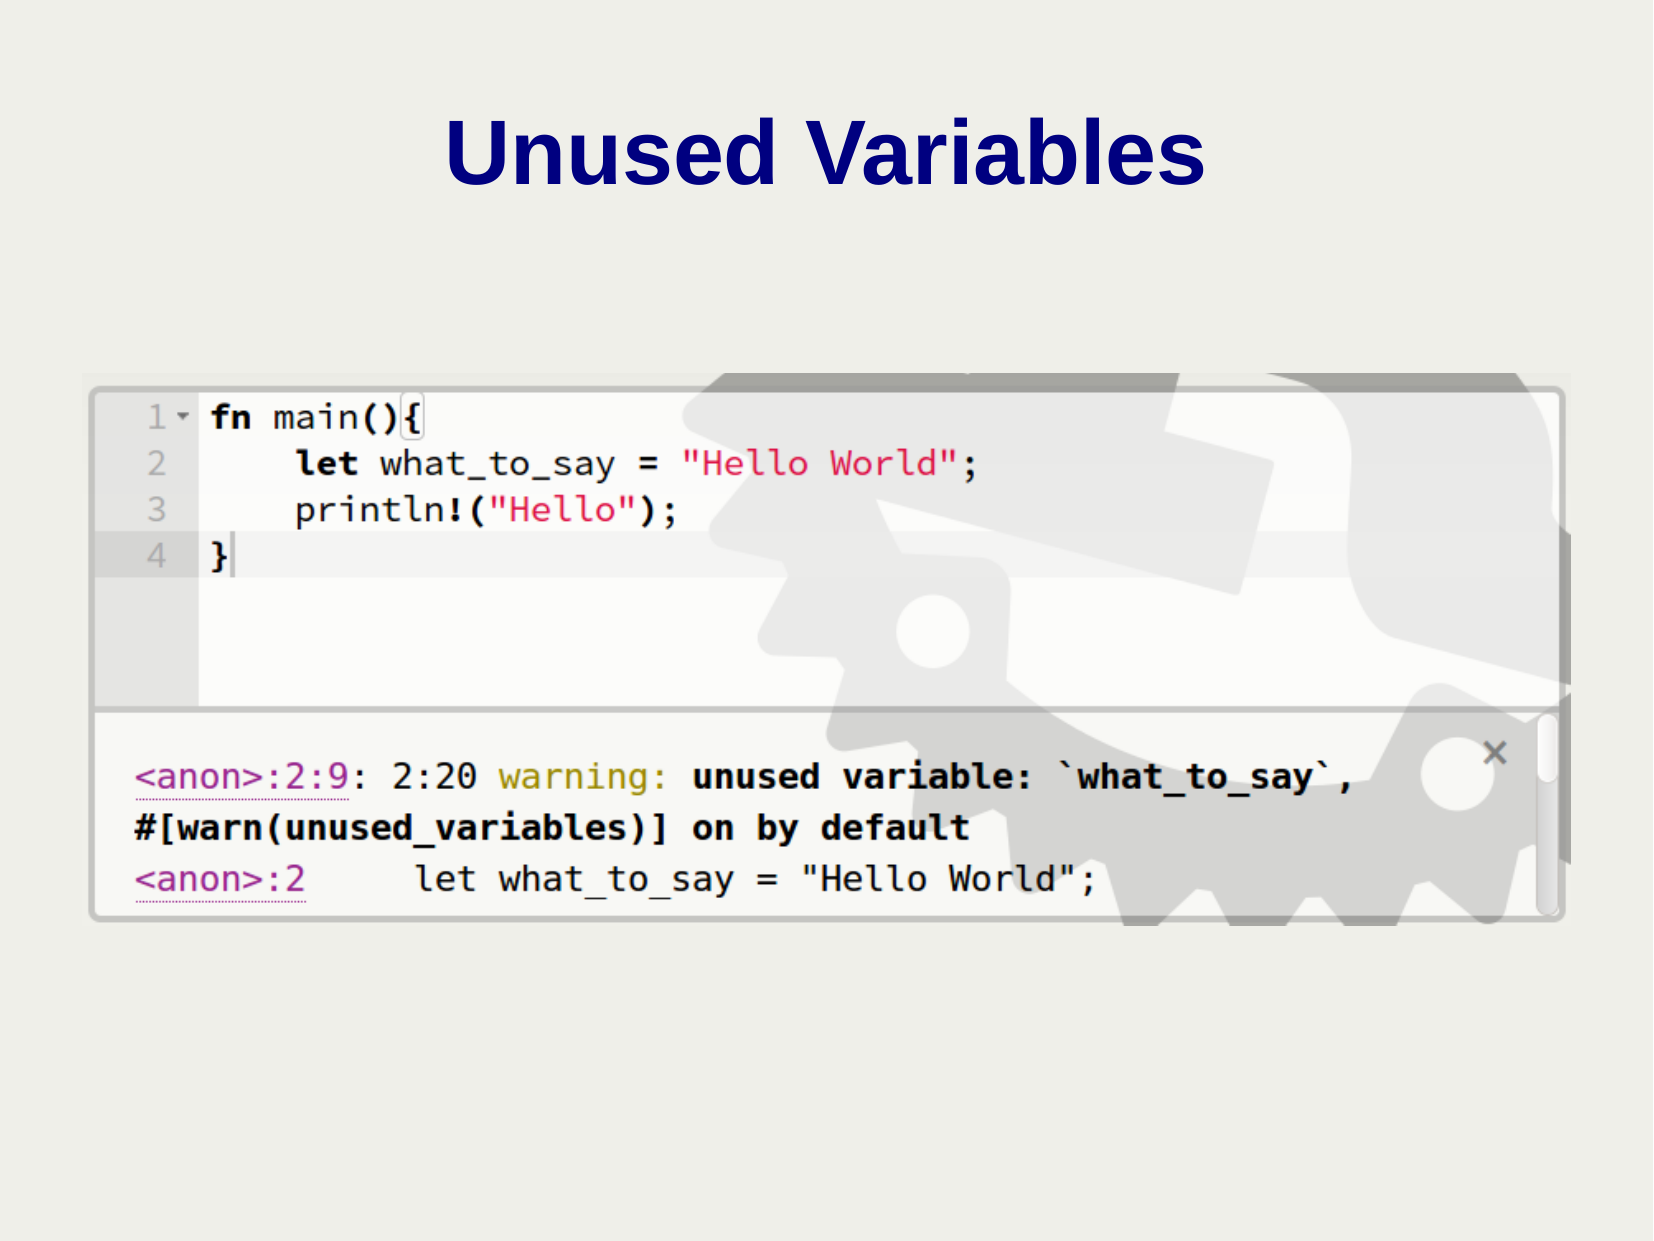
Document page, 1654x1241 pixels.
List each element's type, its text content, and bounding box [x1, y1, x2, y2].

picture [0, 0, 1654, 1241]
title Unused Variables [82, 49, 1571, 257]
